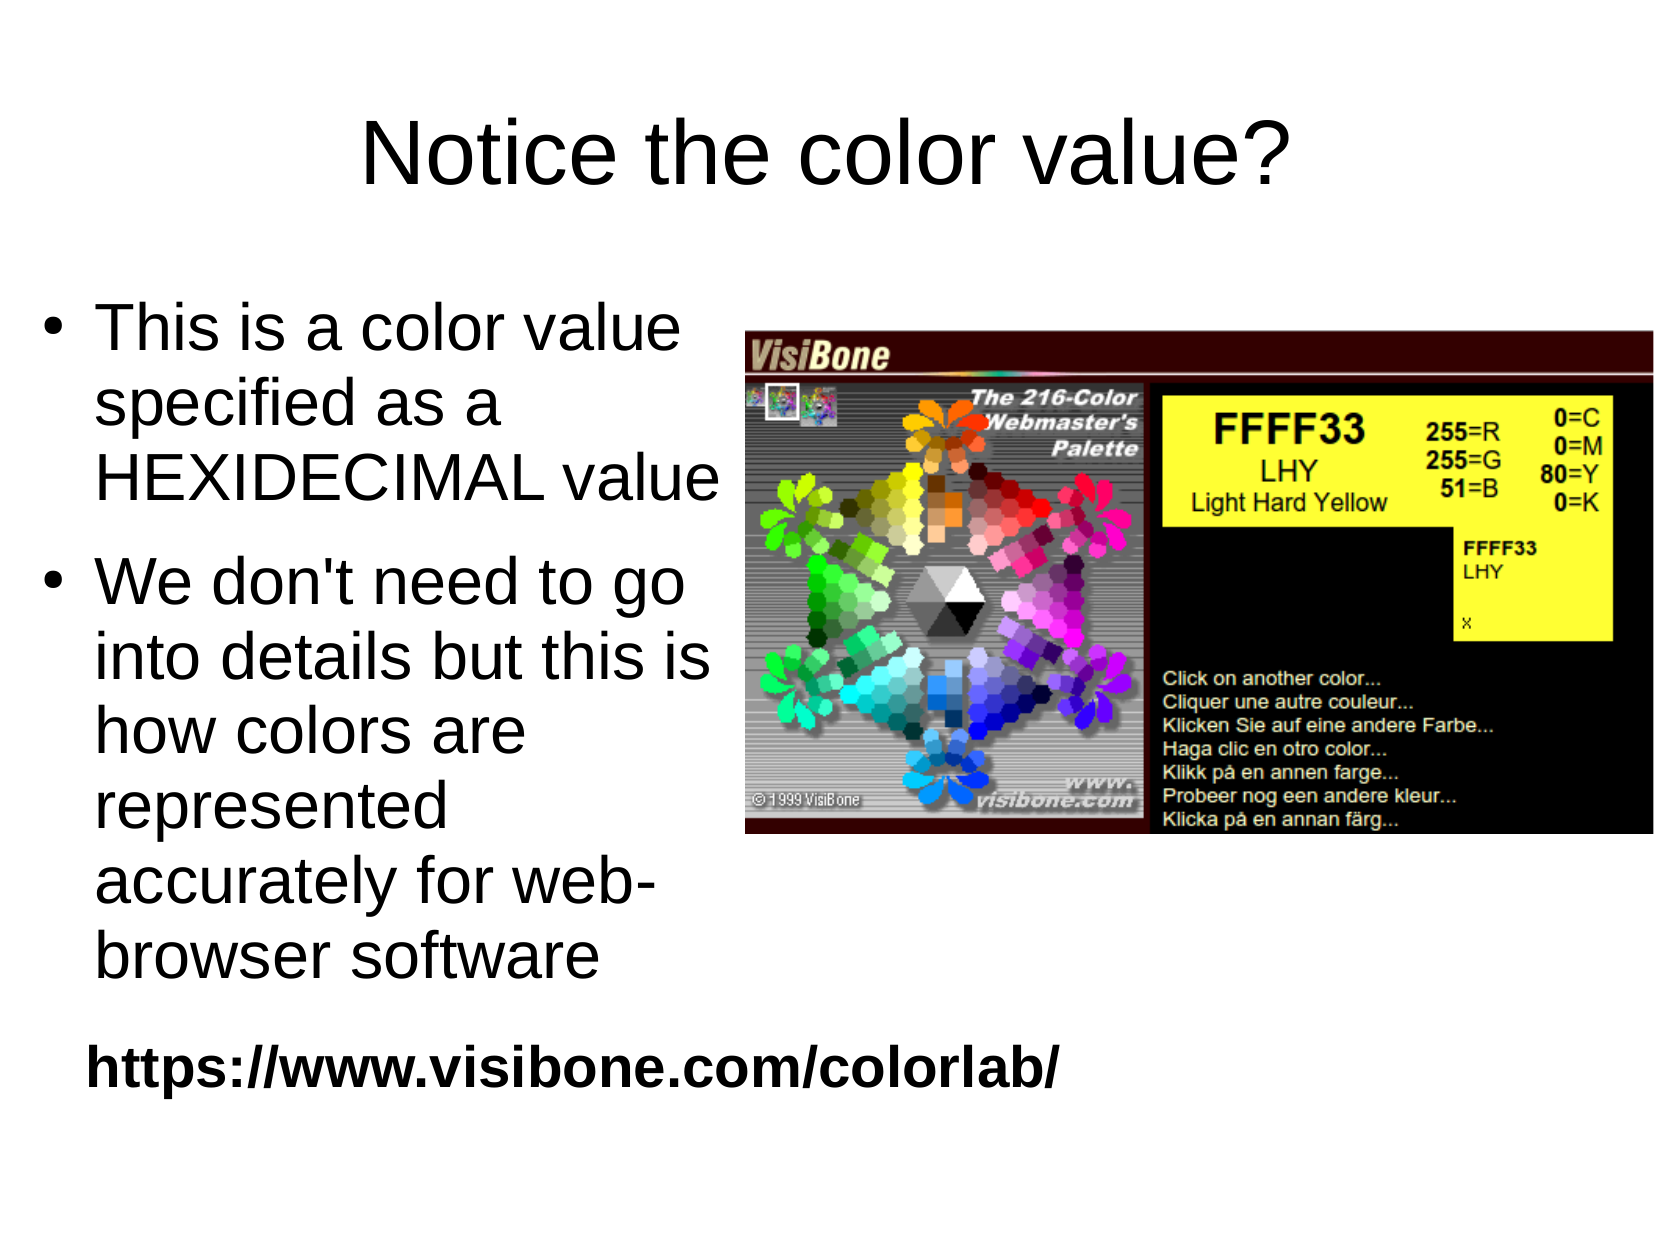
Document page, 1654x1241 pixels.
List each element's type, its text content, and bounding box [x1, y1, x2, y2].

text_box https://www.visibone.com/colorlab/ [70, 1027, 1619, 1108]
title Notice the color value? [82, 49, 1571, 257]
picture [745, 330, 1654, 834]
list This is a color value specified as a HEXIDECIMAL value We don't need to go into details but this is how colors are represented accurately for web-browser software [23, 290, 750, 1010]
